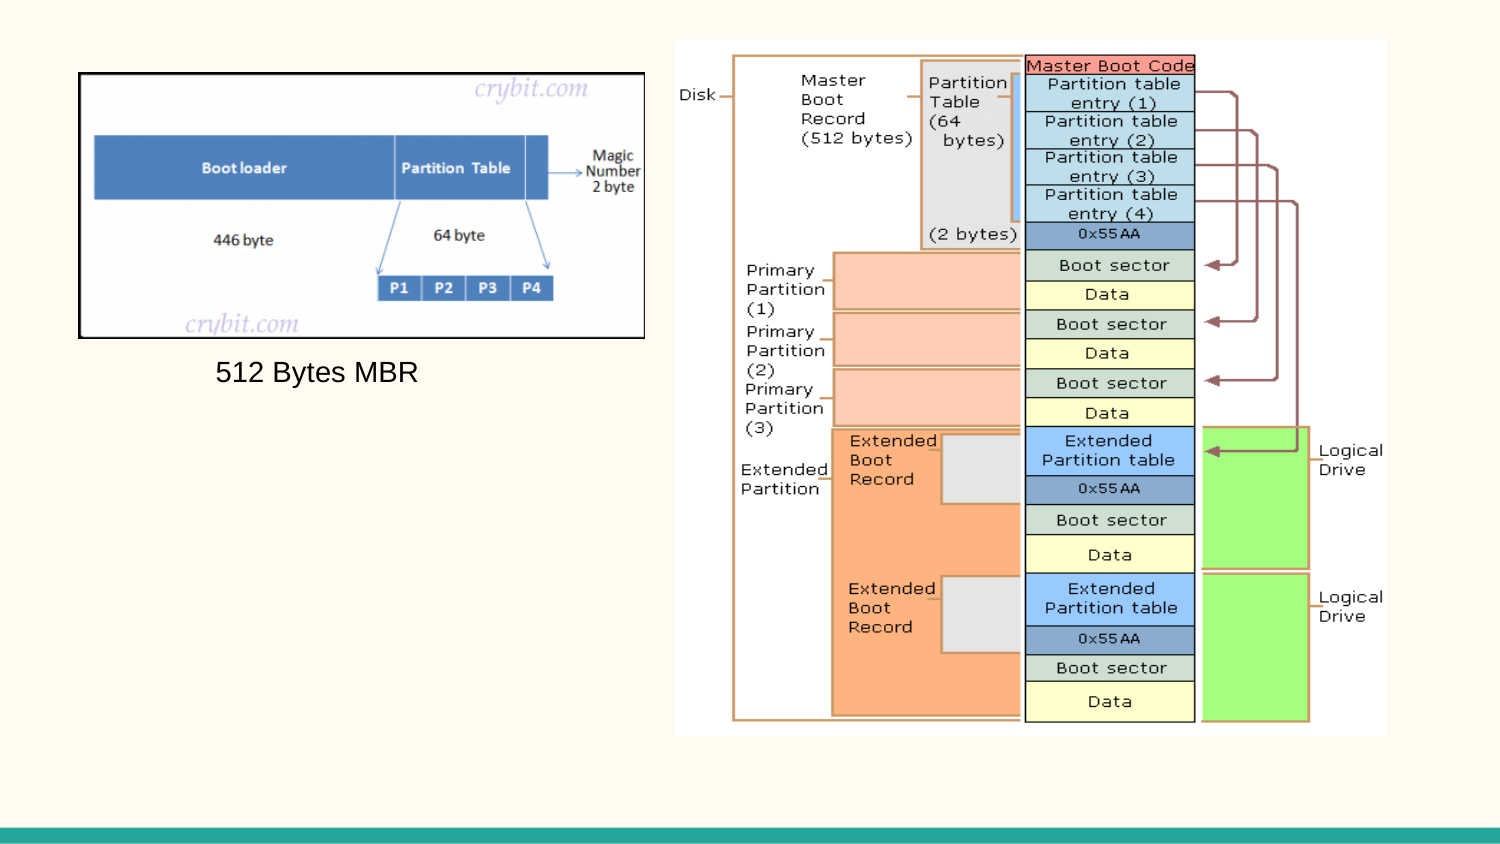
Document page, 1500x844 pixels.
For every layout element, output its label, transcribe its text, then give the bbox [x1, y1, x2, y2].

picture [675, 39, 1385, 736]
text_box 512 Bytes MBR [101, 338, 547, 386]
picture [78, 72, 645, 339]
